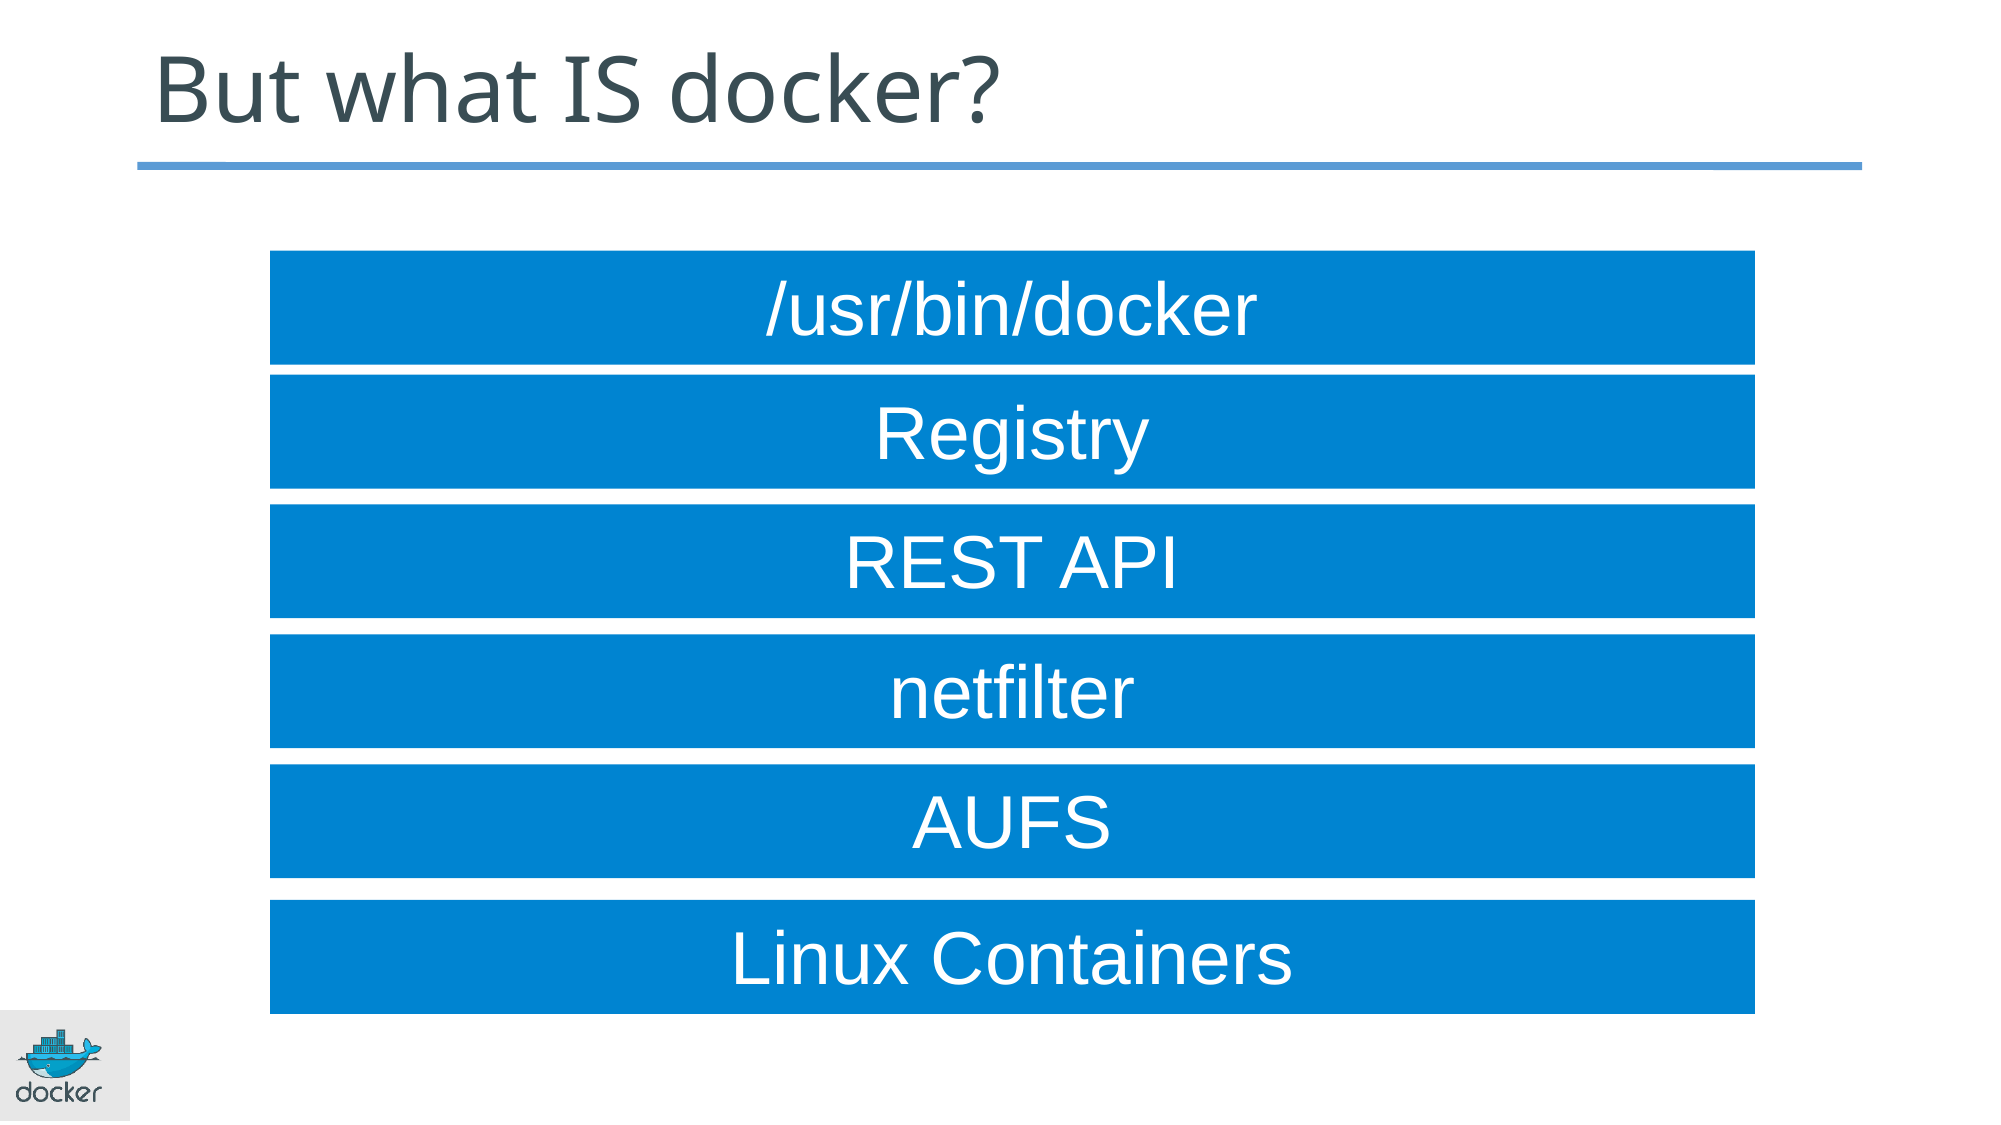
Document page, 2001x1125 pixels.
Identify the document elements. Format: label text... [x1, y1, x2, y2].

picture [0, 1010, 130, 1121]
text_box AUFS [270, 764, 1755, 879]
text_box Linux Containers [270, 899, 1755, 1014]
title But what IS docker? [137, 22, 1863, 133]
text_box netfilter [270, 634, 1755, 749]
text_box /usr/bin/docker [270, 250, 1755, 365]
text_box Registry [270, 374, 1755, 489]
text_box REST API [270, 504, 1755, 619]
